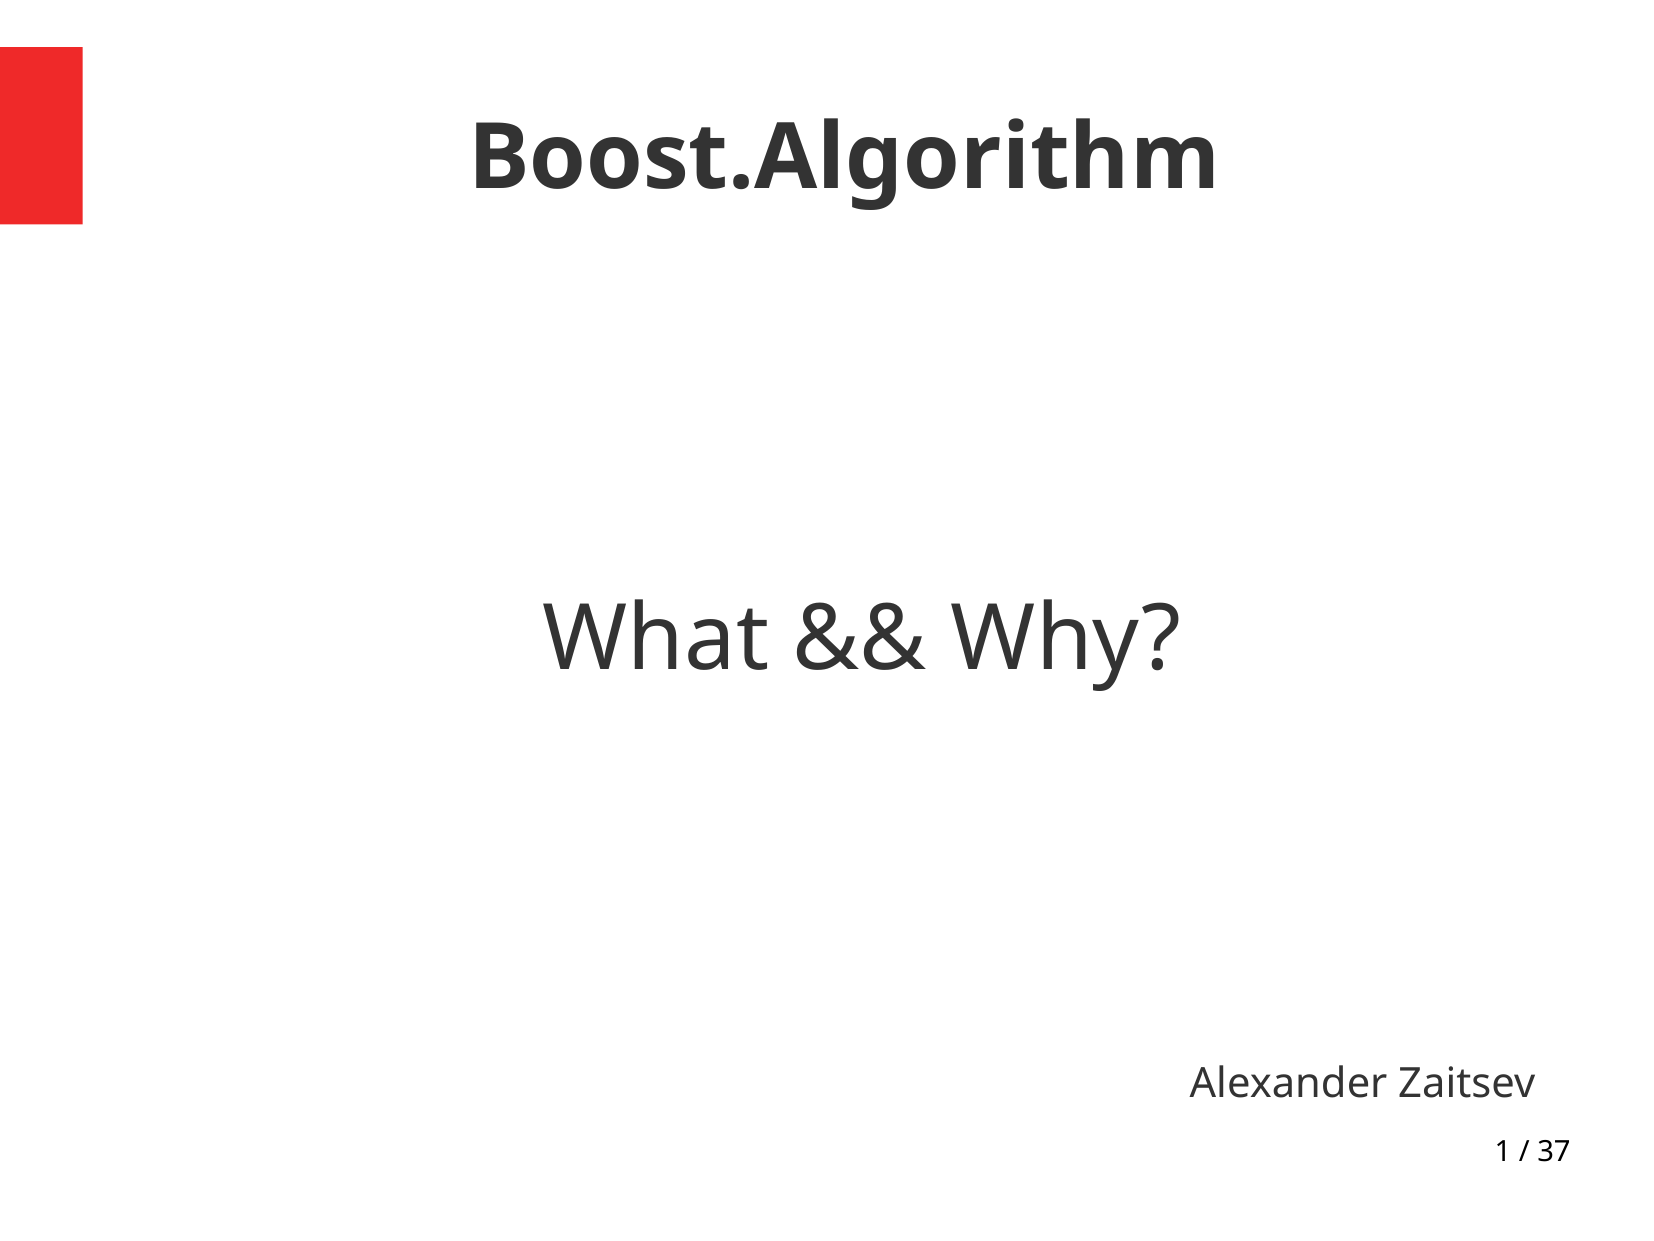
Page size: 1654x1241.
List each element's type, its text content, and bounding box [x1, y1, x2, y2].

title Boost.Algorithm [118, 49, 1571, 257]
list What && Why? Alexander Zaitsev [118, 354, 1536, 1074]
